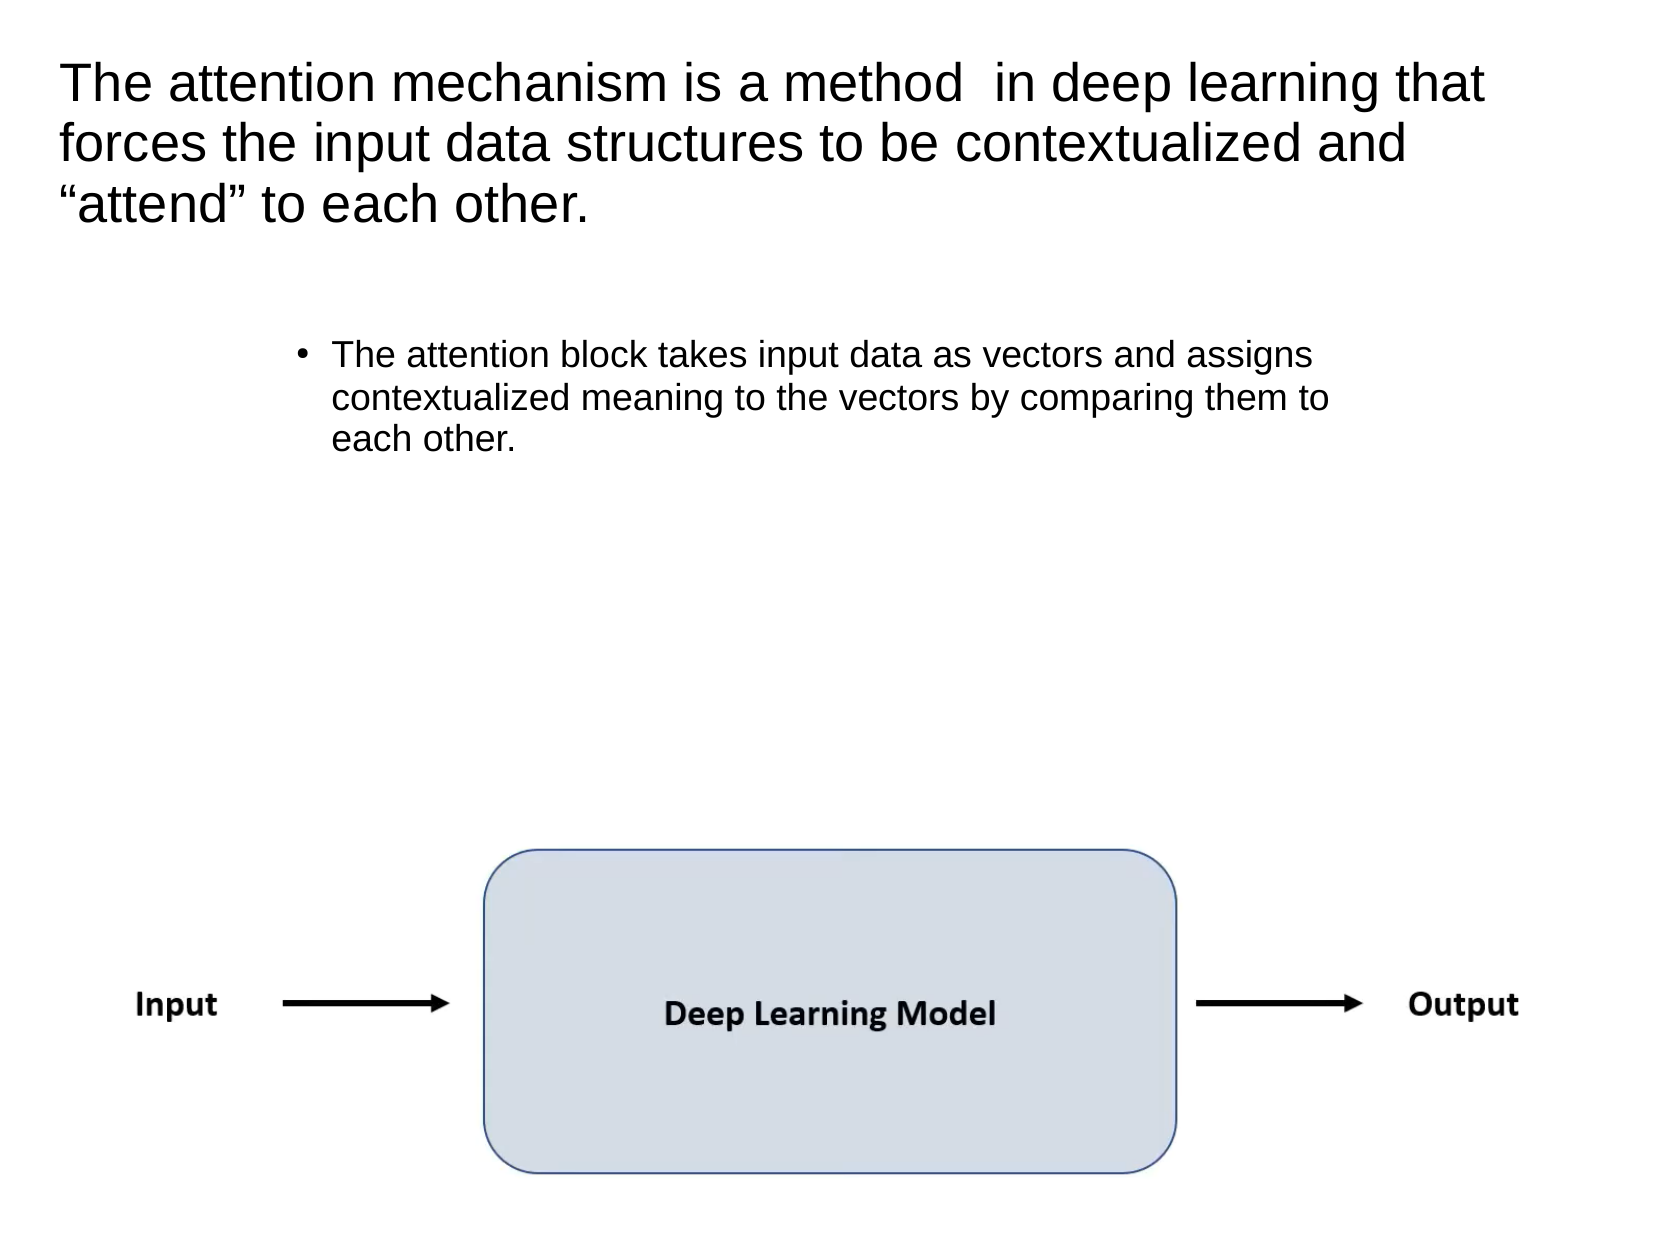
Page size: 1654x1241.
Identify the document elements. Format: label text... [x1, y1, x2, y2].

text_box The attention mechanism is a method in deep learning that forces the input data structures to be contextualized and “attend” to each other. [45, 45, 1606, 242]
text_box The attention block takes input data as vectors and assigns contextualized meaning to the vectors by comparing them to each other. [281, 242, 1377, 537]
picture [68, 735, 1608, 1239]
